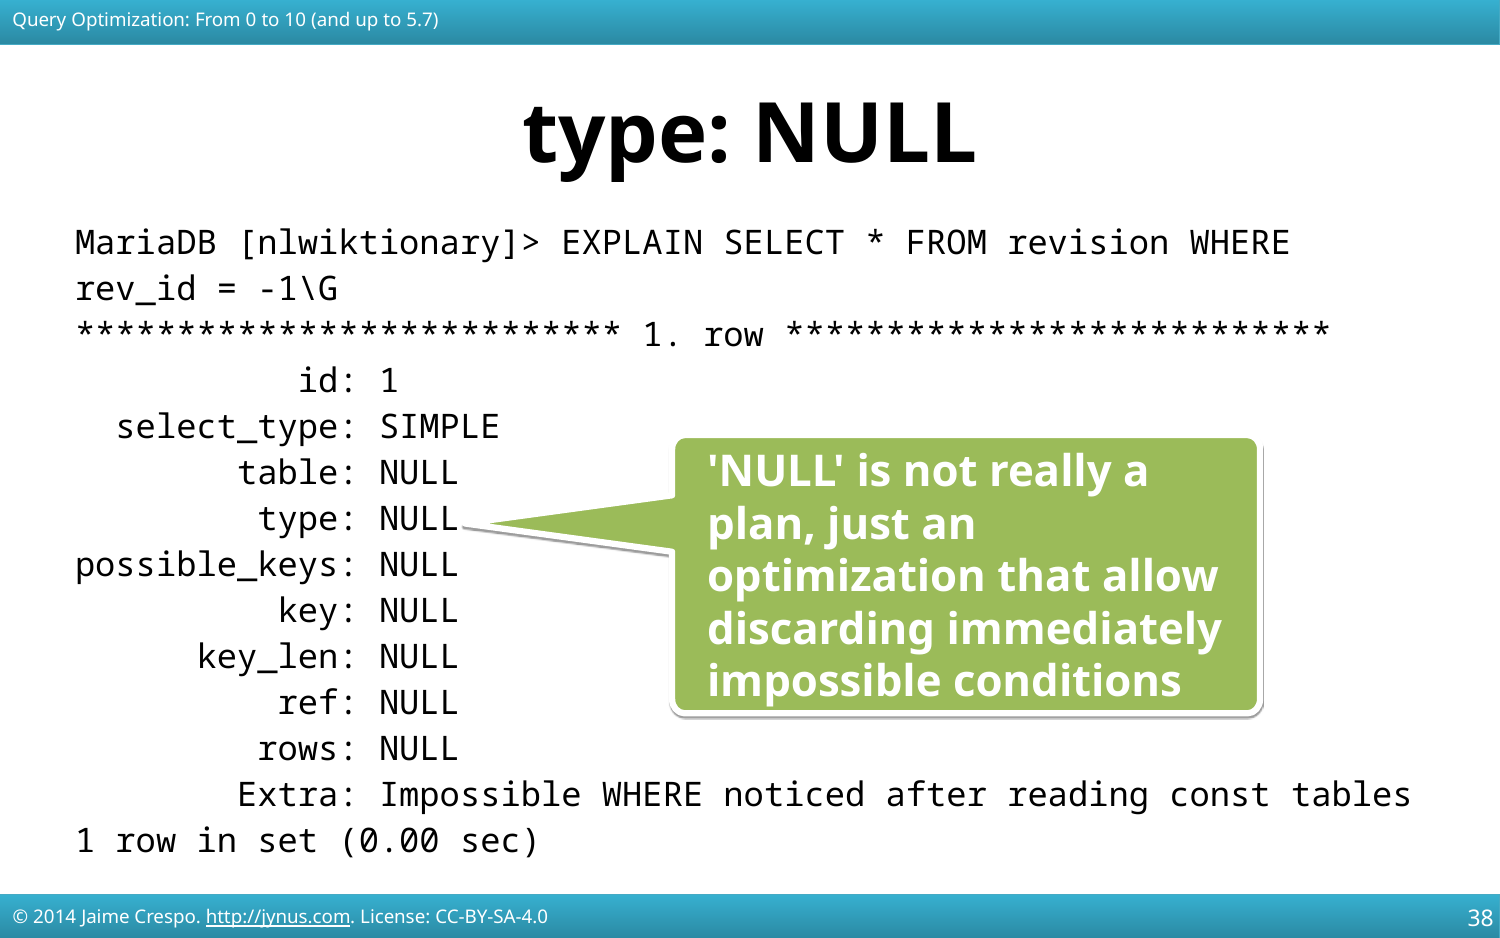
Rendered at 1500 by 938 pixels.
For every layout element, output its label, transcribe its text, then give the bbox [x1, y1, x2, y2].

title type: NULL [75, 41, 1425, 218]
text_box 'NULL' is not really a plan, just an optimization that allow discarding immediately impossible conditions [465, 435, 1261, 714]
list MariaDB [nlwiktionary]> EXPLAIN SELECT * FROM revision WHERE rev_id = -1\G *************************** 1. row *************************** id: 1 select_type: SIMPLE table: NULL type: NULL possible_keys: NULL key: NULL key_len: NULL ref: NULL rows: NULL Extra: Impossible WHERE noticed after reading const tables 1 row in set (0.00 sec) [75, 218, 1425, 876]
